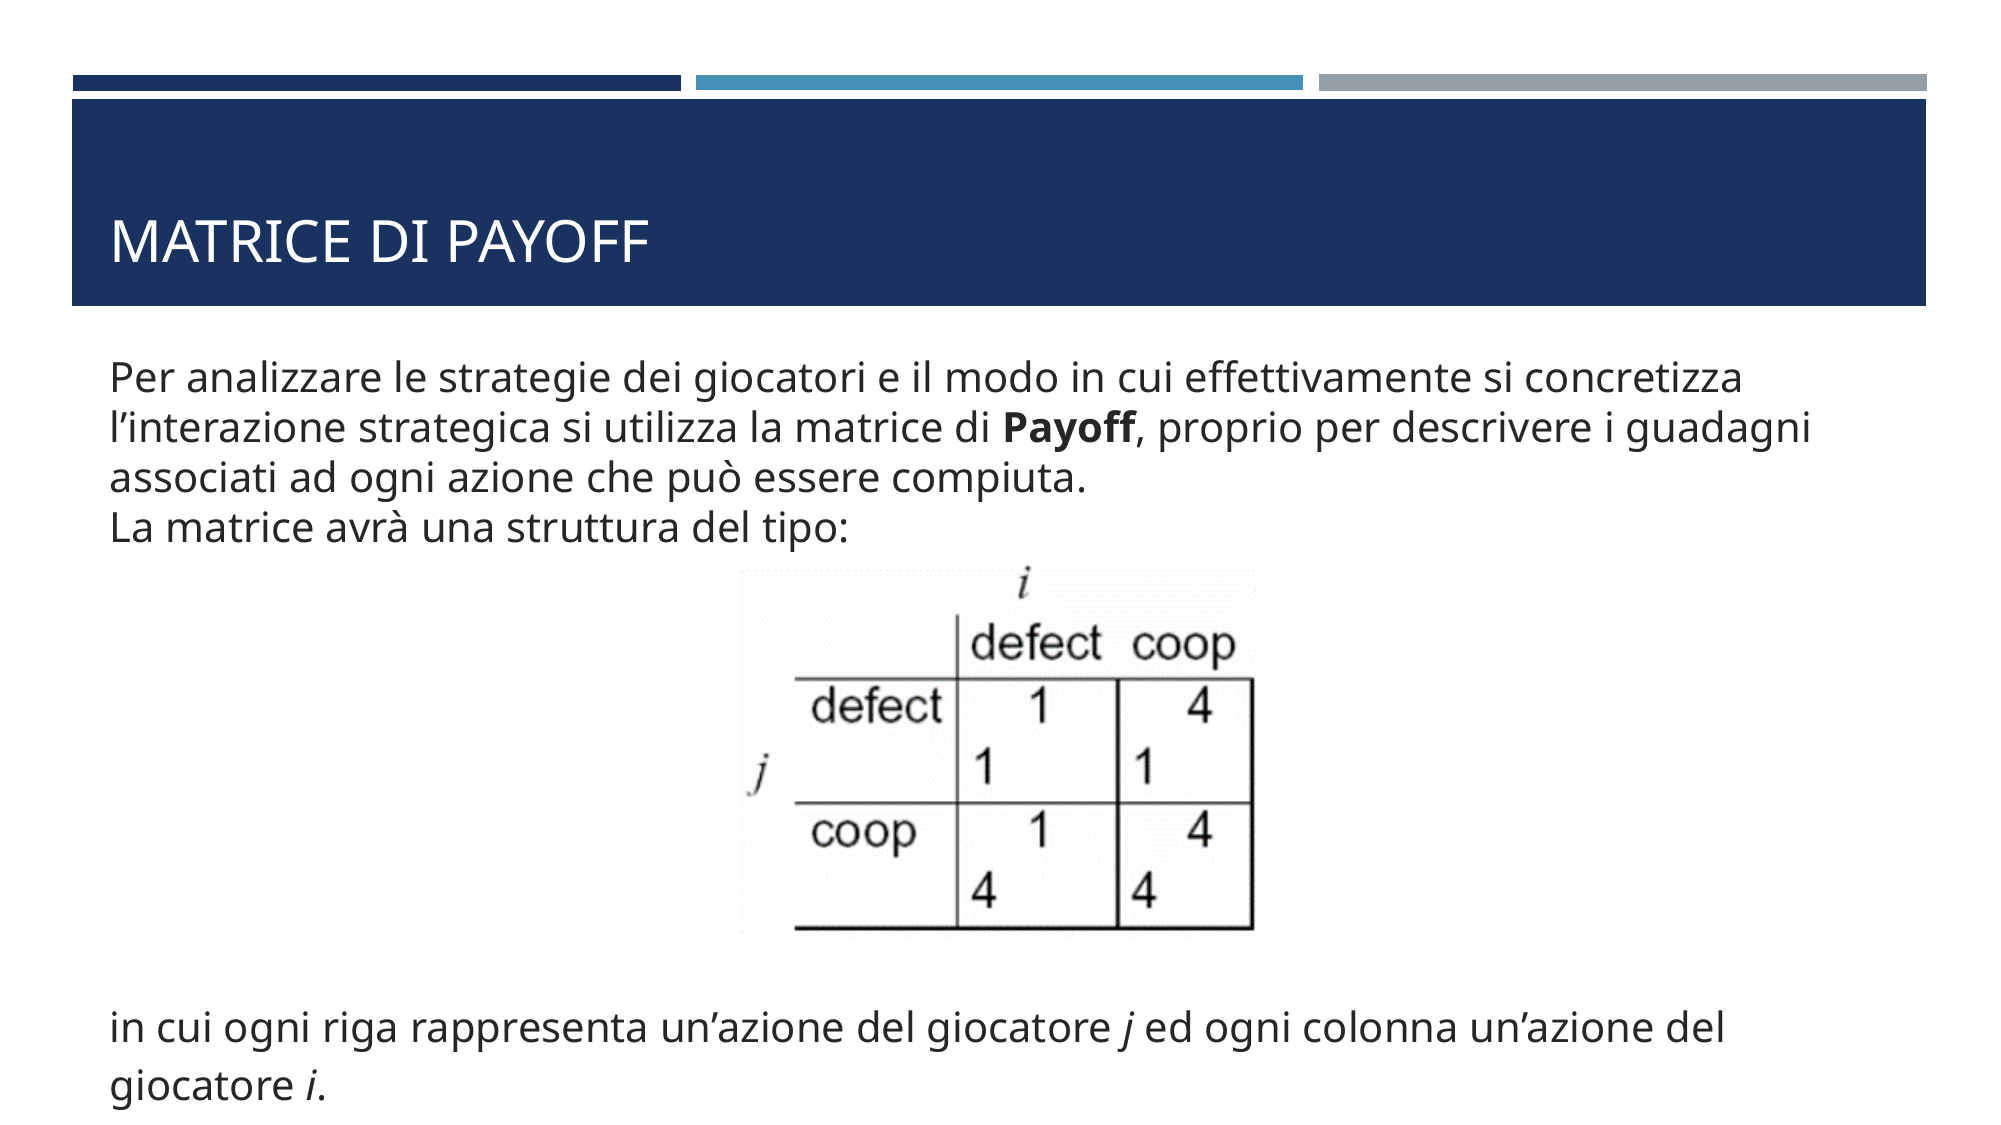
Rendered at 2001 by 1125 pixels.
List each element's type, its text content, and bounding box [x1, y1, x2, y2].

text_box in cui ogni riga rappresenta un’azione del giocatore j ed ogni colonna un’azione del giocatore i. [94, 985, 1904, 1056]
text_box Per analizzare le strategie dei giocatori e il modo in cui effettivamente si concretizza l’interazione strategica si utilizza la matrice di Payoff, proprio per descrivere i guadagni associati ad ogni azione che può essere compiuta. La matrice avrà una struttura del tipo: [94, 343, 1904, 561]
title Matrice di payoff [94, 119, 1904, 282]
picture [737, 556, 1261, 948]
